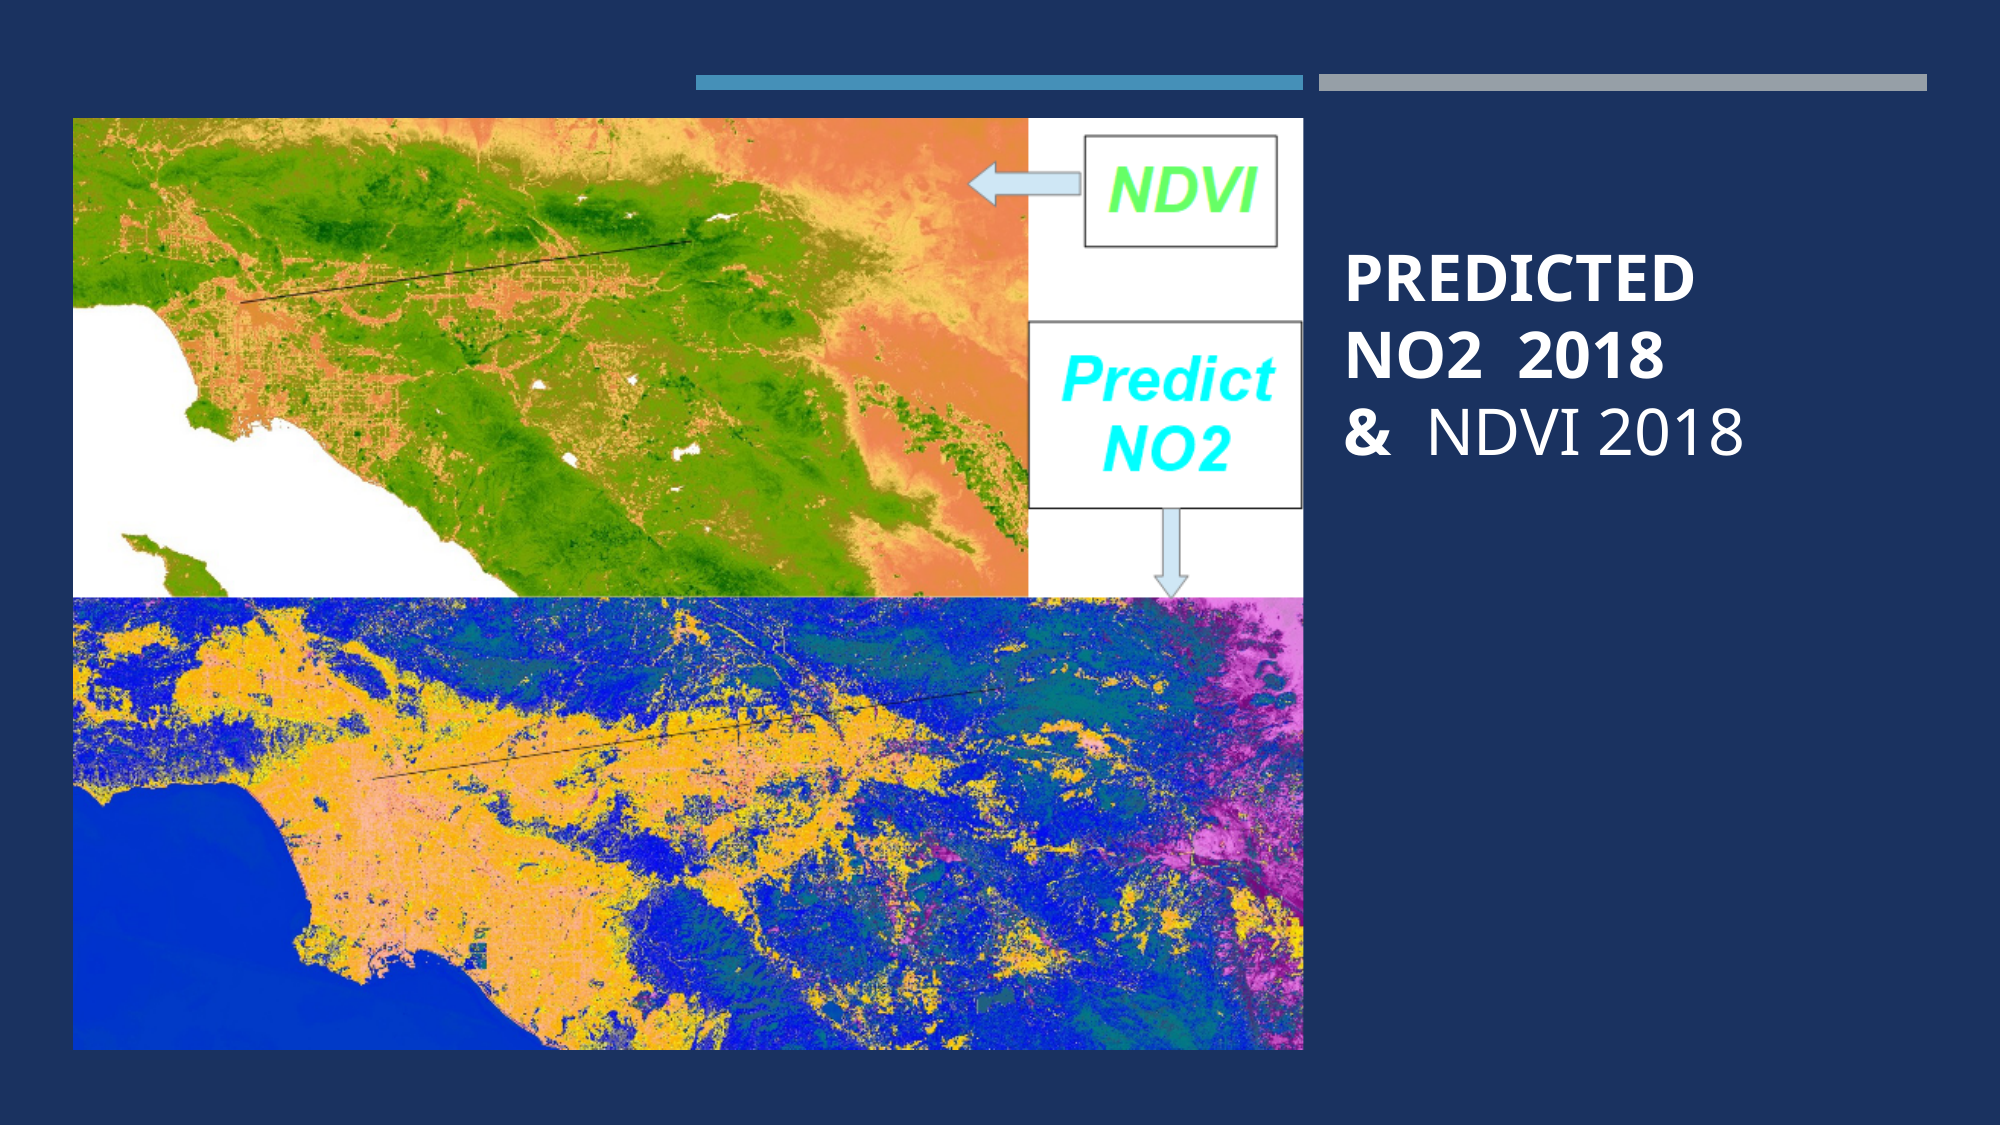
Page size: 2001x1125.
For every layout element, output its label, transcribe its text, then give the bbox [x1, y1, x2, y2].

picture [73, 118, 1304, 1051]
title Predicted NO2 2018 & NDVI 2018 [1328, 134, 1988, 477]
text_box [0, 0, 2000, 1125]
